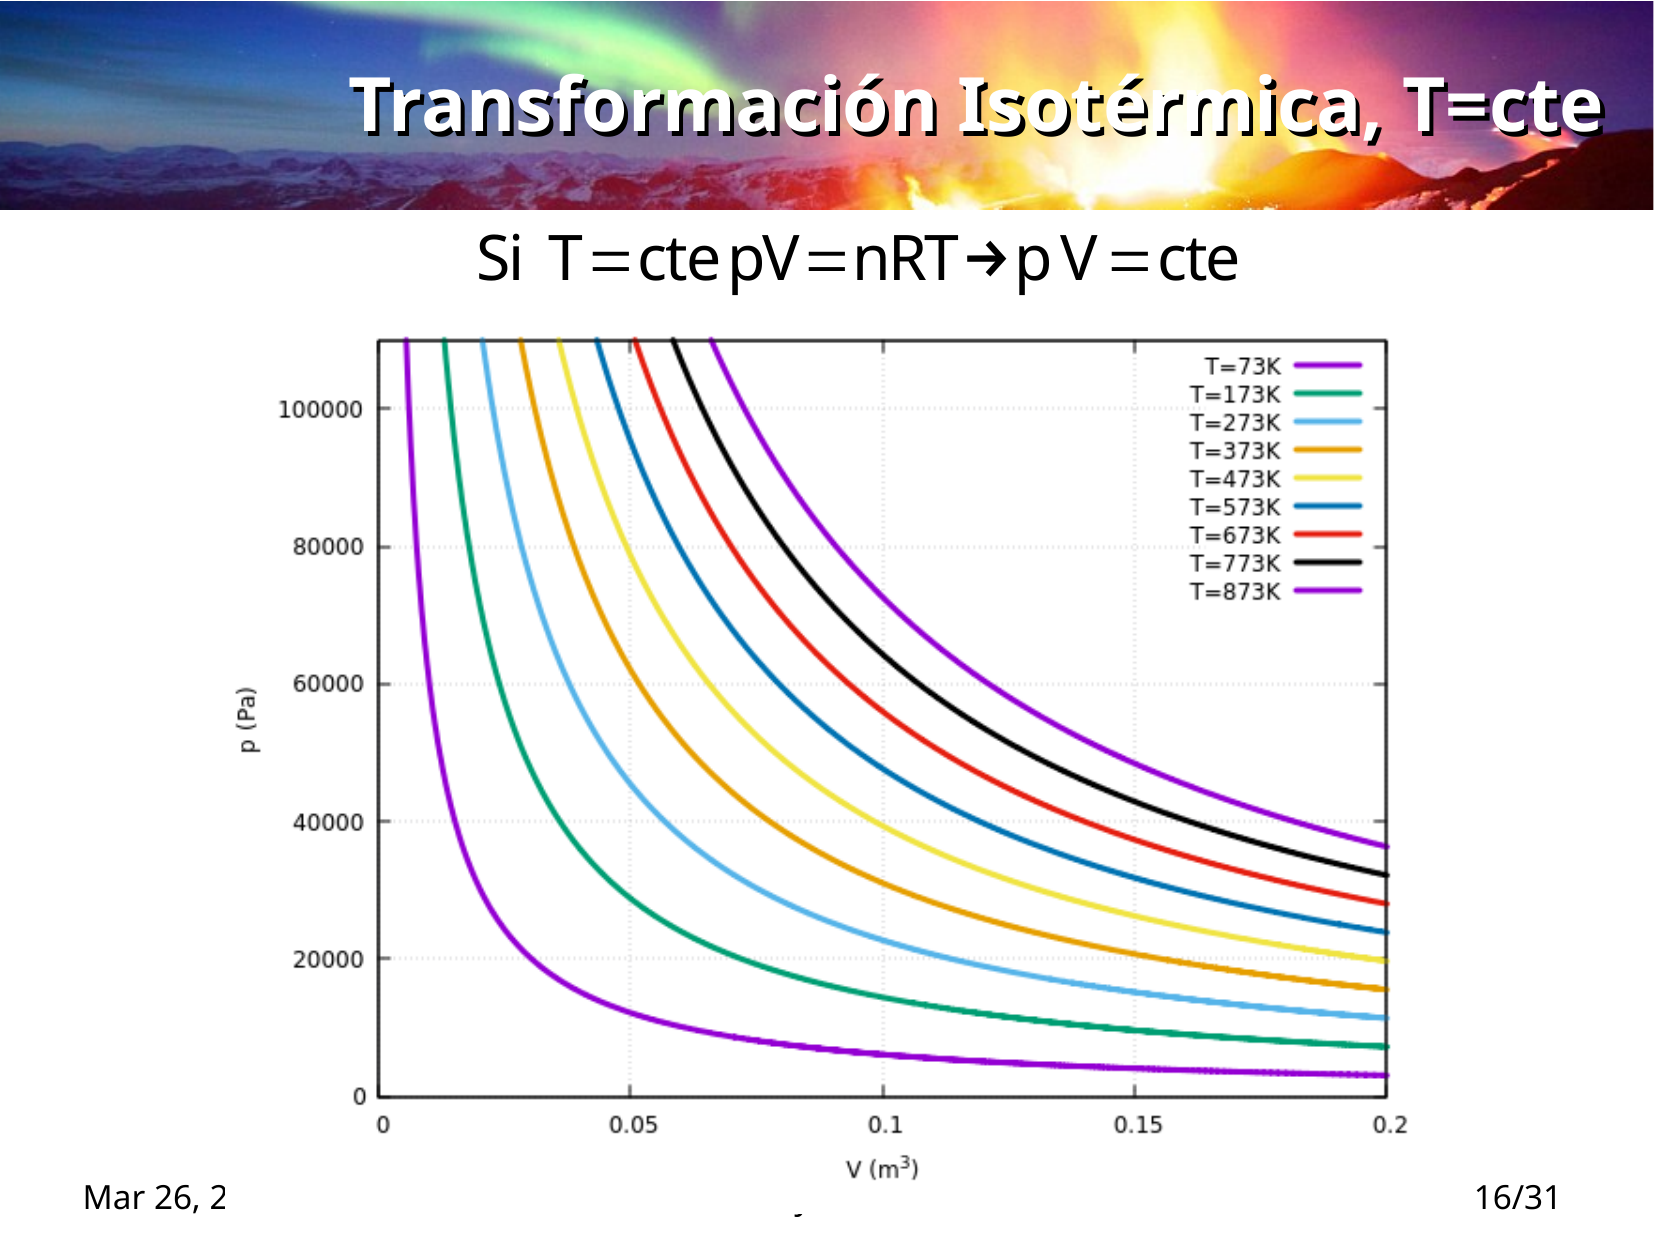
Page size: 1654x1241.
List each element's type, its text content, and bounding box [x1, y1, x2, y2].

picture [0, 1, 1654, 210]
picture [225, 313, 1426, 1215]
title Transformación Isotérmica, T=cte [45, 15, 1606, 191]
chart [469, 220, 1246, 297]
